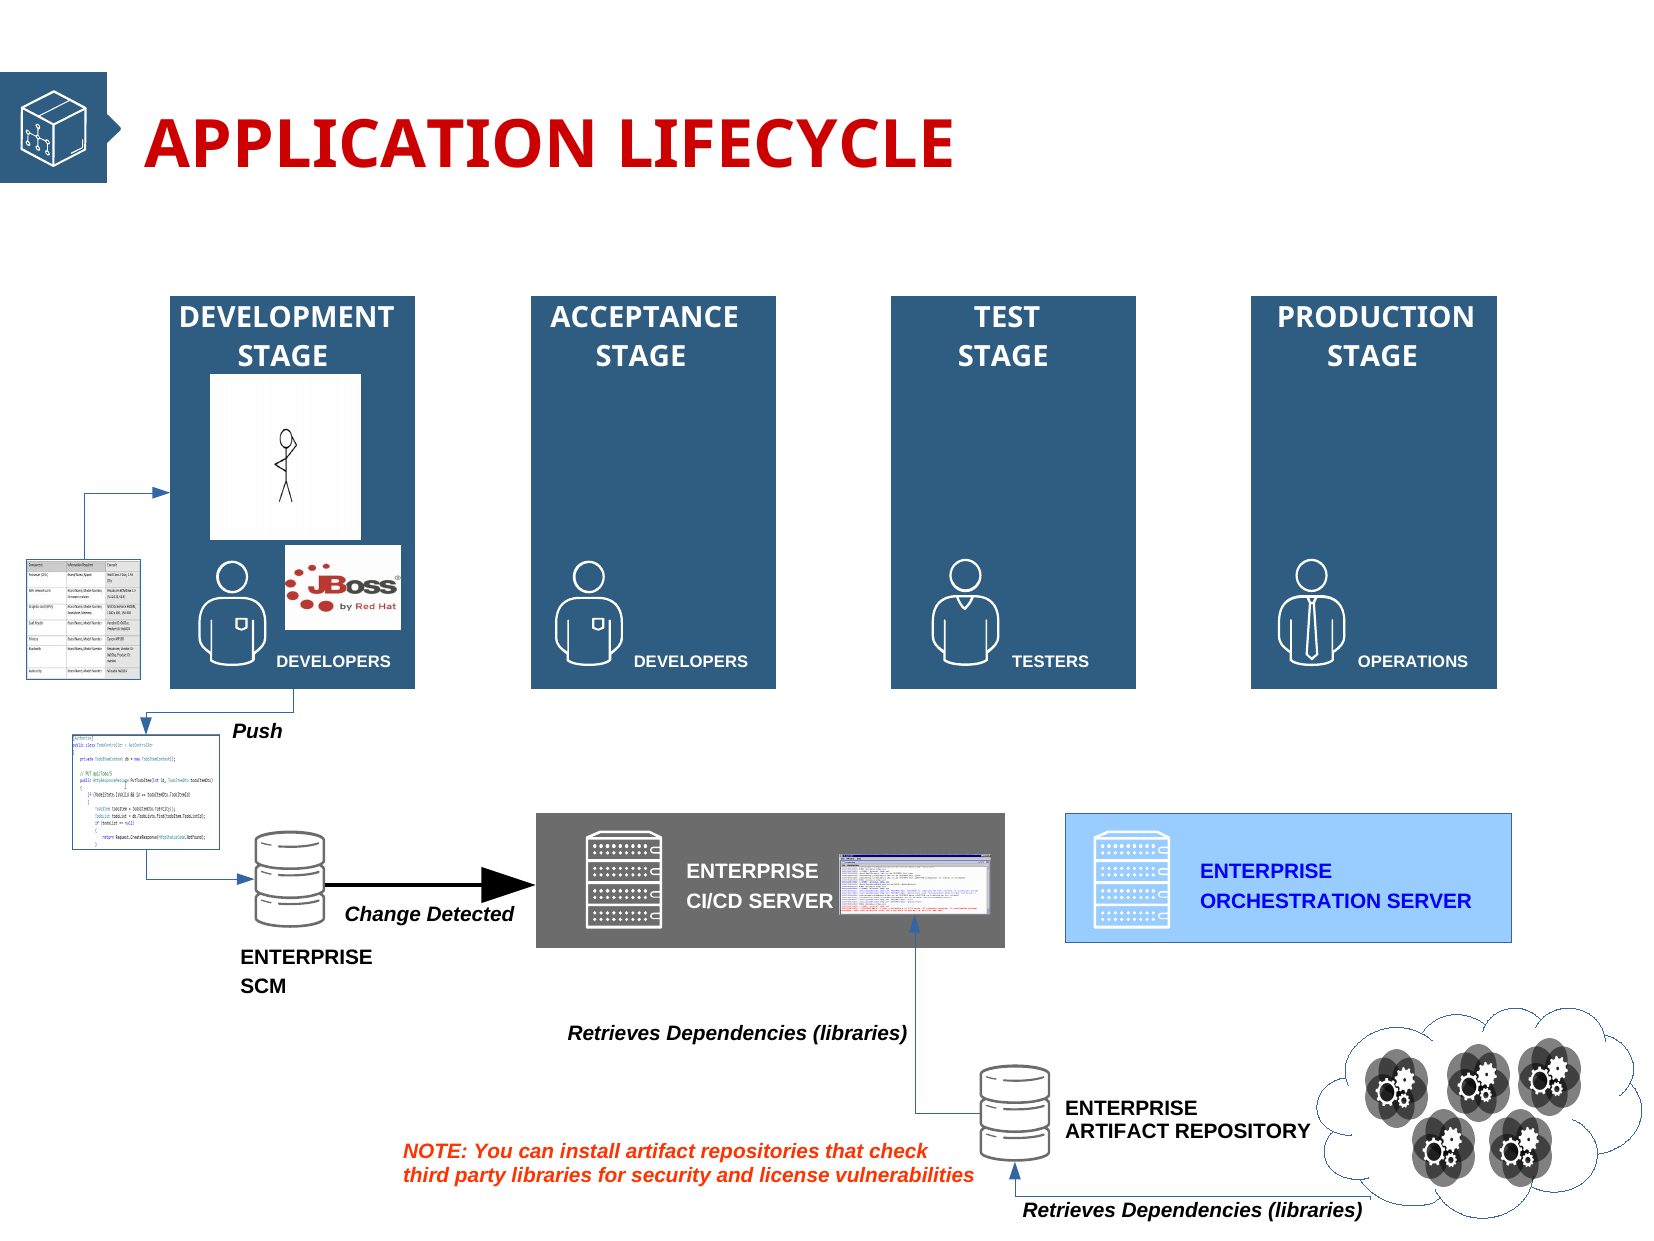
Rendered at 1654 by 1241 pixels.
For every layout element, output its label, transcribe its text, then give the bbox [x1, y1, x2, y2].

text_box DEVELOPERS [276, 642, 403, 669]
text_box [1251, 296, 1497, 689]
text_box [170, 296, 415, 689]
text_box [1316, 1008, 1642, 1219]
text_box [891, 296, 1136, 689]
text_box ENTERPRISE CI/CD SERVER [686, 860, 839, 910]
text_box PRODUCTION STAGE [1276, 295, 1475, 362]
picture [1365, 1038, 1581, 1187]
picture [26, 559, 141, 680]
text_box ENTERPRISE SCM [240, 945, 373, 995]
text_box Retrieves Dependencies (libraries) [1022, 1198, 1363, 1223]
text_box TESTERS [1012, 642, 1100, 669]
text_box OPERATIONS [1357, 642, 1480, 669]
text_box [1065, 813, 1512, 942]
text_box [254, 830, 326, 928]
picture [210, 374, 361, 541]
text_box Change Detected [344, 903, 515, 927]
text_box TEST STAGE [957, 295, 1070, 362]
text_box ENTERPRISE ARTIFACT REPOSITORY [1065, 1096, 1314, 1143]
picture [72, 734, 220, 850]
text_box DEVELOPERS [633, 642, 761, 669]
text_box NOTE: You can install artifact repositories that check third party libraries for security and license vulnerabilities [403, 1140, 976, 1187]
text_box Push [232, 720, 301, 744]
picture [285, 545, 401, 631]
text_box [531, 296, 776, 689]
text_box APPLICATION LIFECYCLE [144, 96, 1256, 171]
text_box Retrieves Dependencies (libraries) [567, 1021, 908, 1046]
text_box [979, 1064, 1051, 1162]
text_box [0, 72, 121, 183]
text_box ACCEPTANCE STAGE [550, 295, 752, 362]
picture [839, 854, 991, 916]
text_box ENTERPRISE ORCHESTRATION SERVER [1200, 860, 1484, 910]
text_box DEVELOPMENT STAGE [178, 295, 402, 362]
text_box [536, 813, 1005, 948]
